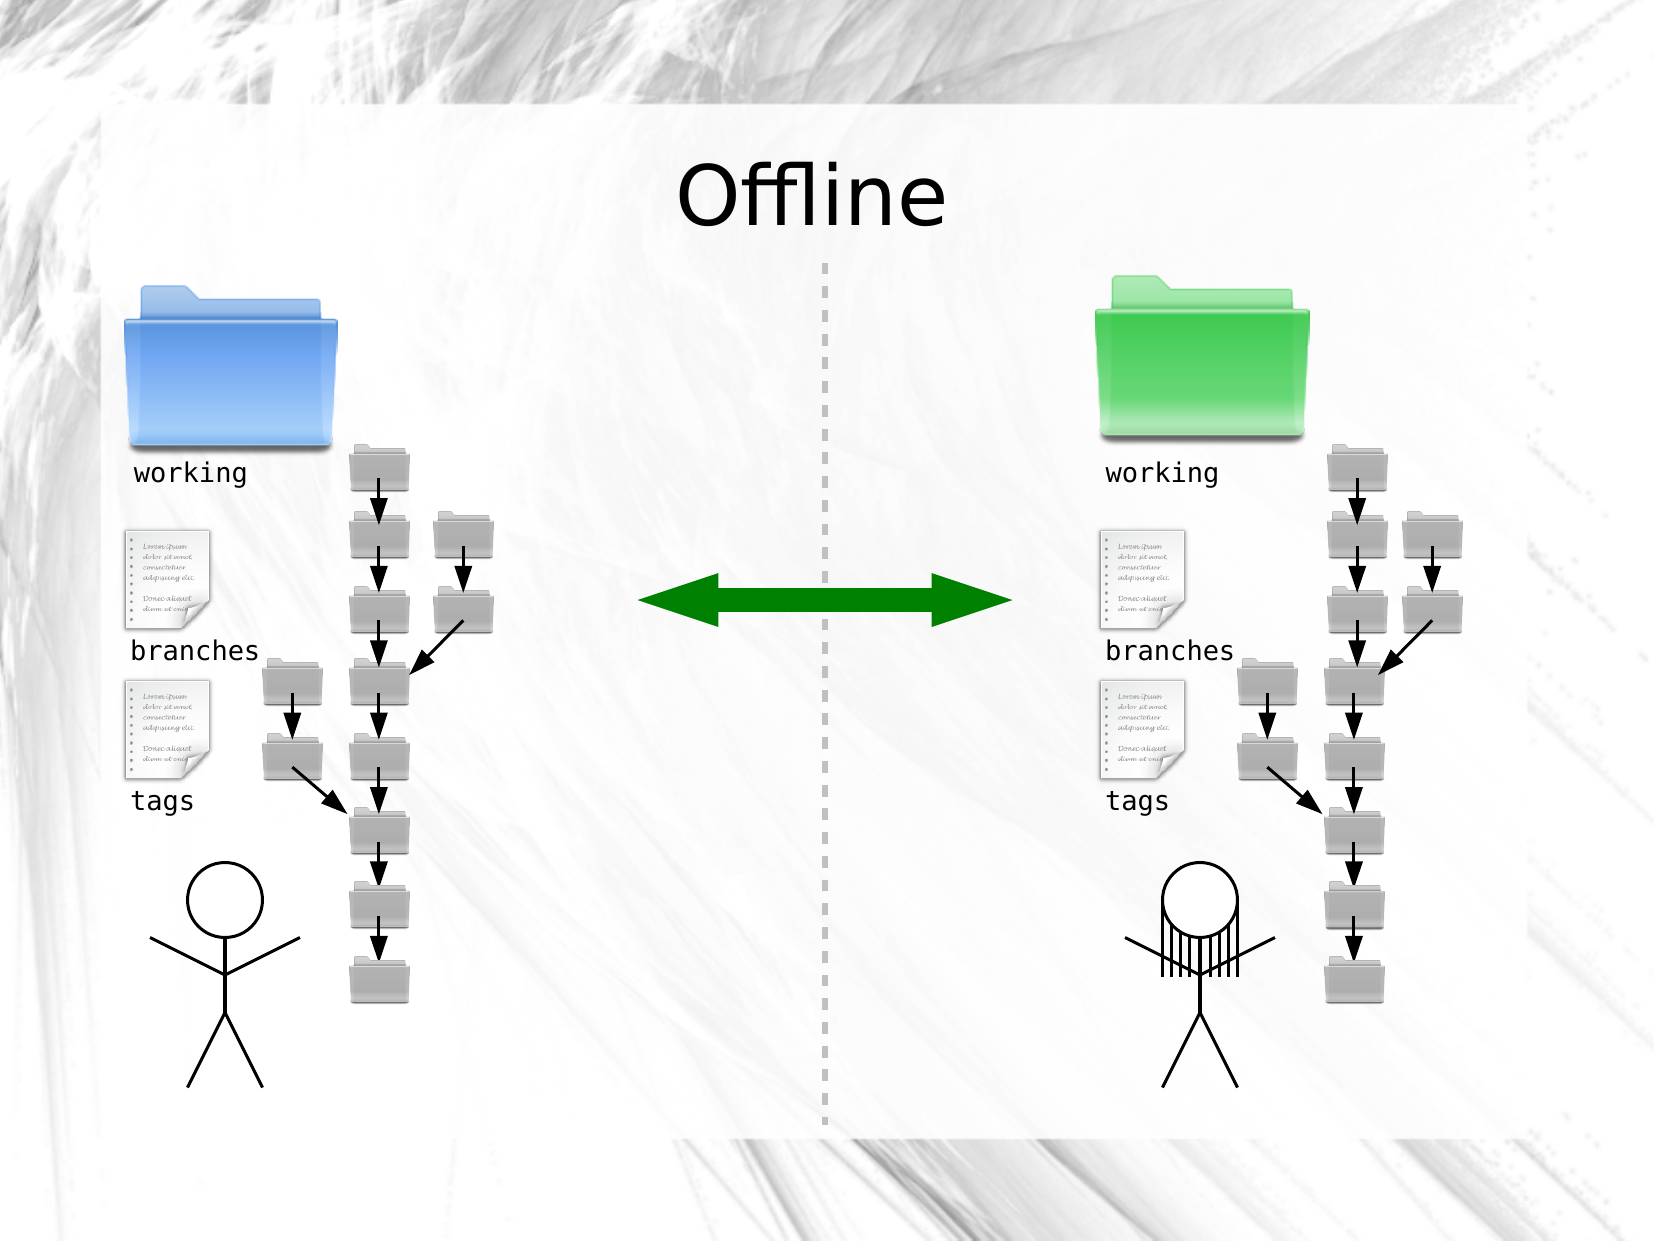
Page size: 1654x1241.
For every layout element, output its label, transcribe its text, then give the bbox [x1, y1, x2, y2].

text_box tags [1090, 777, 1248, 826]
text_box branches [1090, 627, 1251, 676]
text_box [1162, 862, 1238, 938]
text_box branches [115, 627, 276, 676]
title Offline [118, 112, 1506, 281]
picture [0, 0, 1654, 1241]
text_box working [119, 450, 263, 497]
text_box working [1090, 450, 1235, 497]
text_box tags [115, 777, 273, 826]
